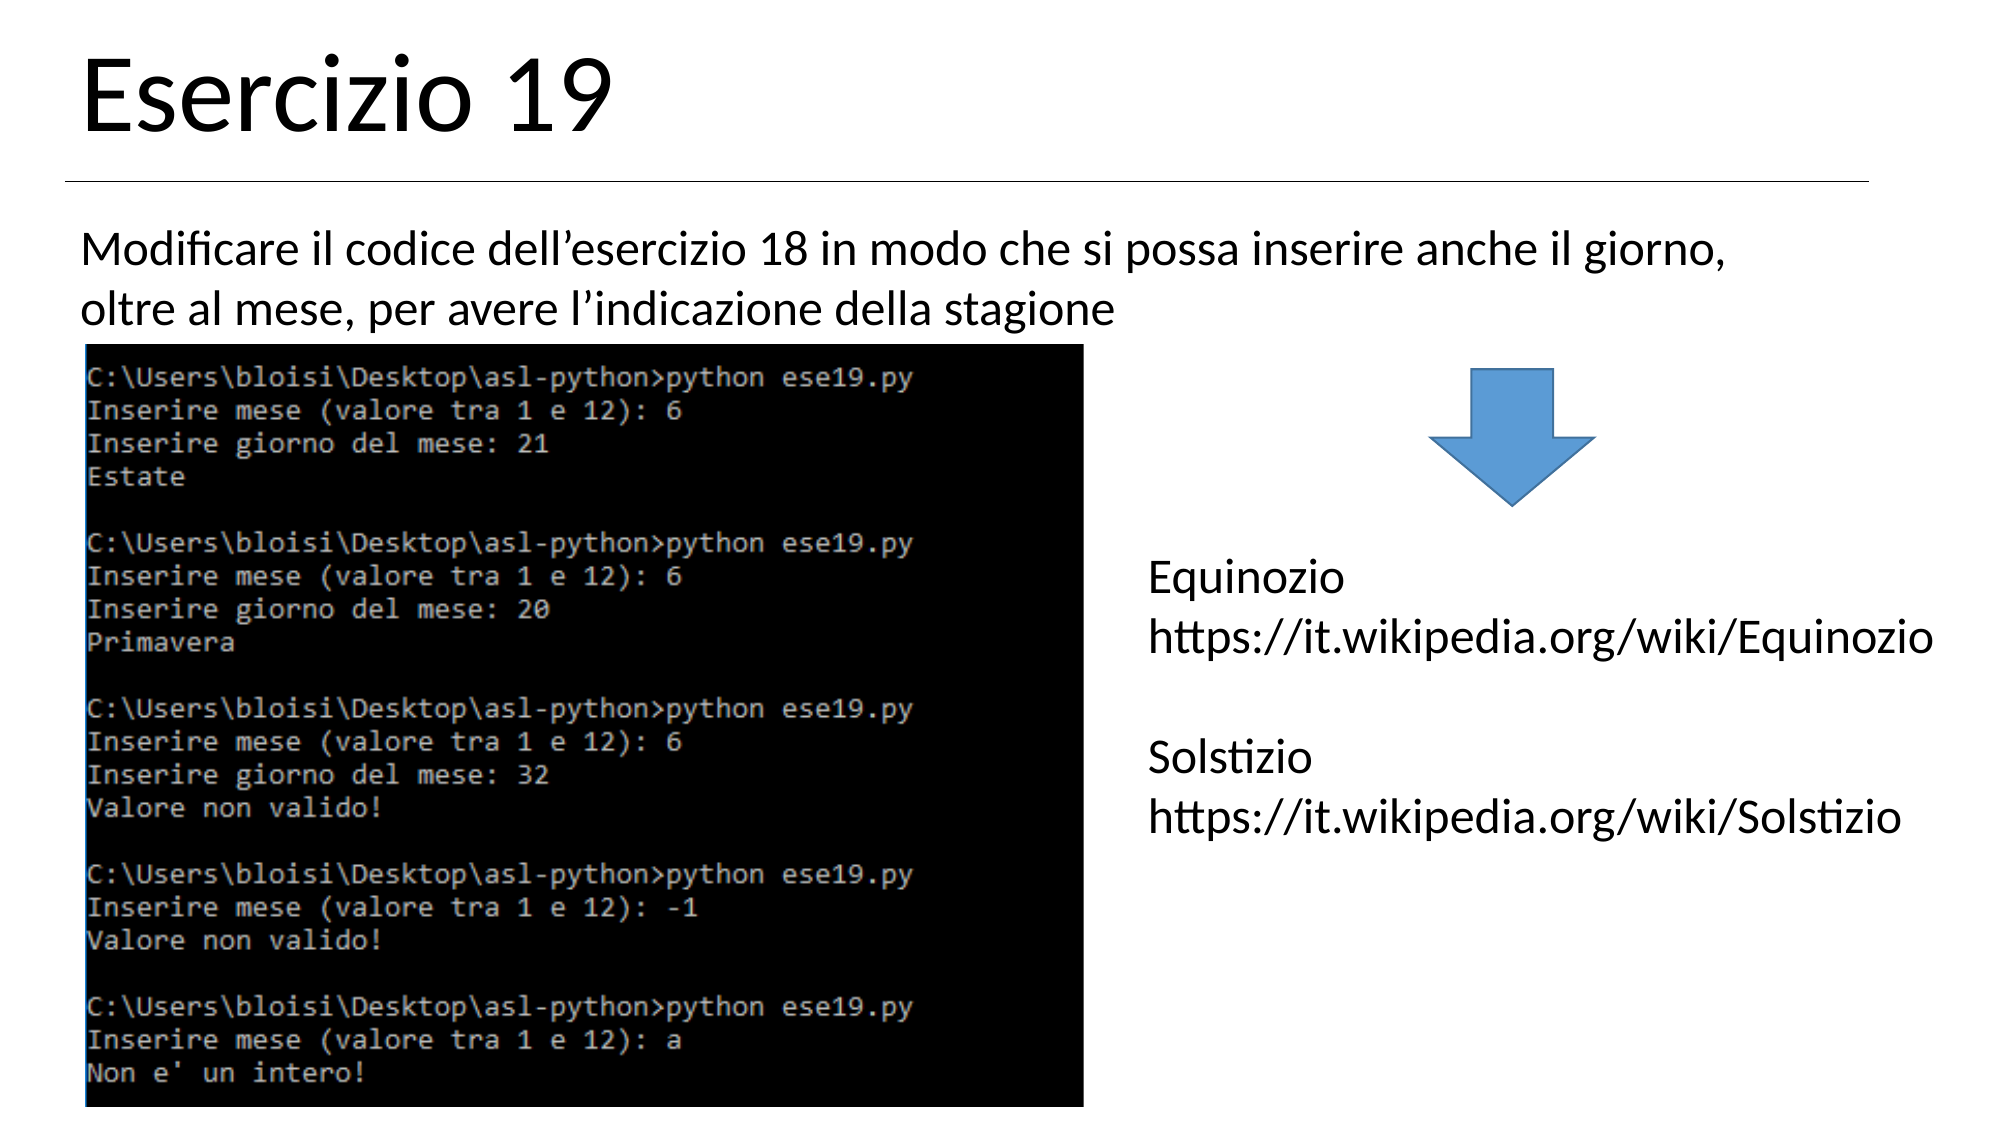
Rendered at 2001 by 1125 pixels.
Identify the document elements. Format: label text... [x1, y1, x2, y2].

picture [85, 344, 1084, 1107]
text_box Equinozio https://it.wikipedia.org/wiki/Equinozio Solstizio https://it.wikipedia.org/wiki/Solstizio [1132, 535, 1958, 915]
text_box Modificare il codice dell’esercizio 18 in modo che si possa inserire anche il giorno, oltre al mese, per avere l’indicazione della stagione [65, 208, 1825, 343]
text_box Esercizio 19 [64, 26, 1899, 184]
text_box [1430, 369, 1595, 506]
